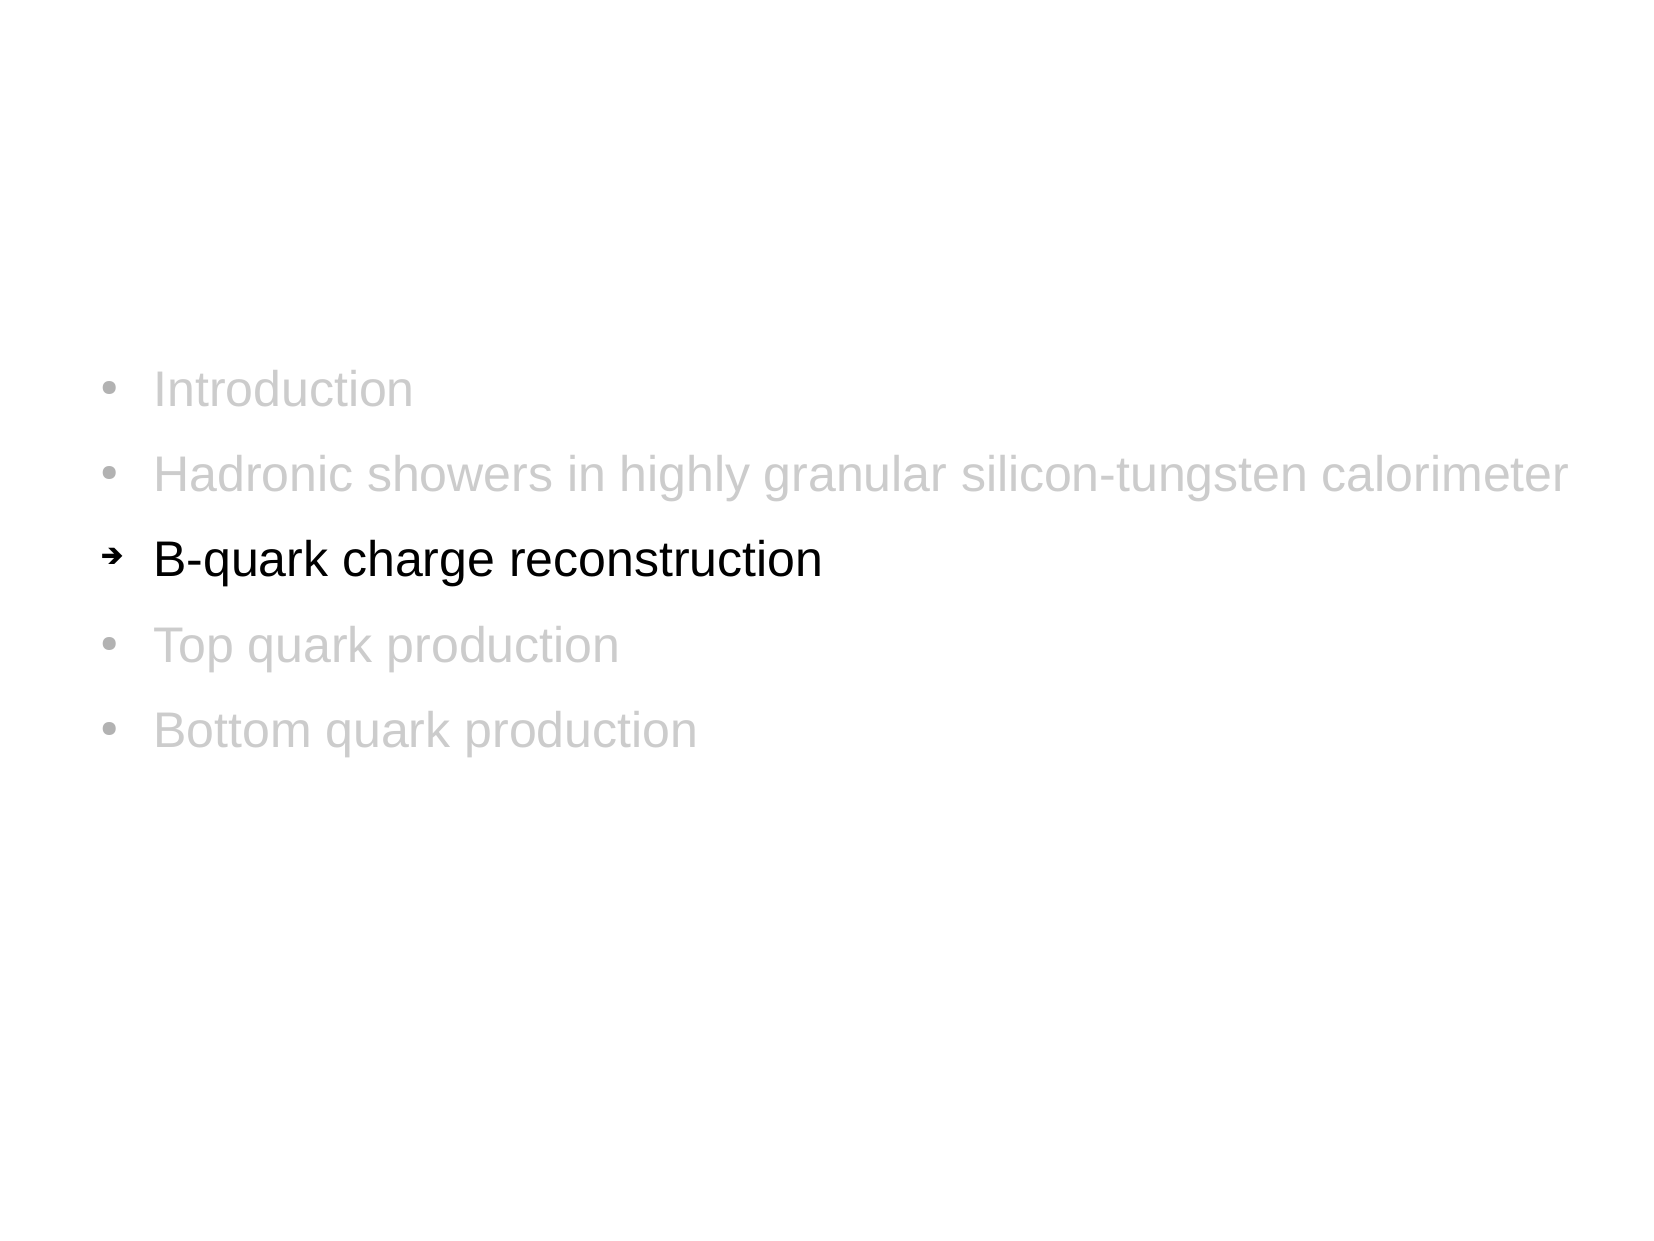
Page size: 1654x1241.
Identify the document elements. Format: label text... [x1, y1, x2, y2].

list Introduction Hadronic showers in highly granular silicon-tungsten calorimeter B-quark charge reconstruction Top quark production Bottom quark production [82, 361, 1571, 1081]
